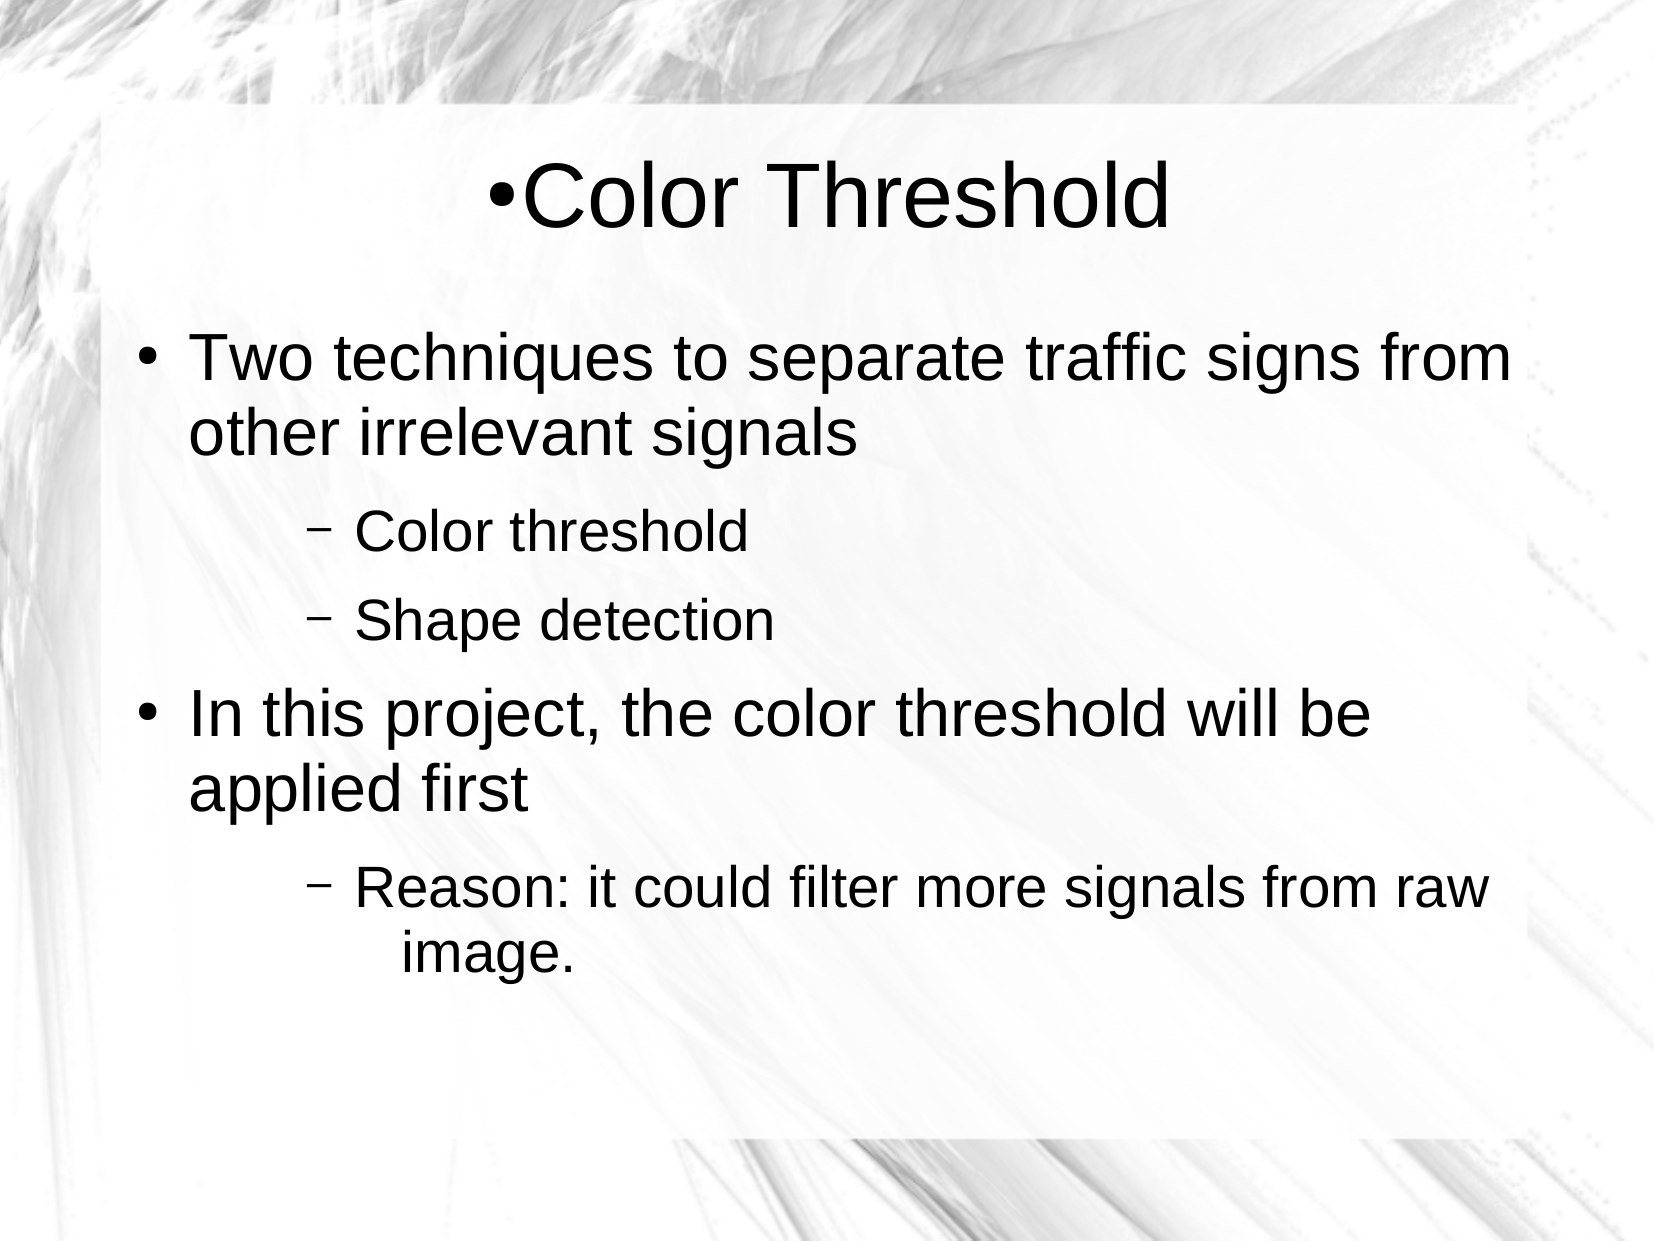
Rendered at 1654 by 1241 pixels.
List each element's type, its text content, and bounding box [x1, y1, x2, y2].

picture [0, 0, 1654, 1241]
list Two techniques to separate traffic signs from other irrelevant signals Color threshold Shape detection In this project, the color threshold will be applied first Reason: it could filter more signals from raw image. [118, 319, 1571, 985]
title Color Threshold [118, 112, 1506, 281]
